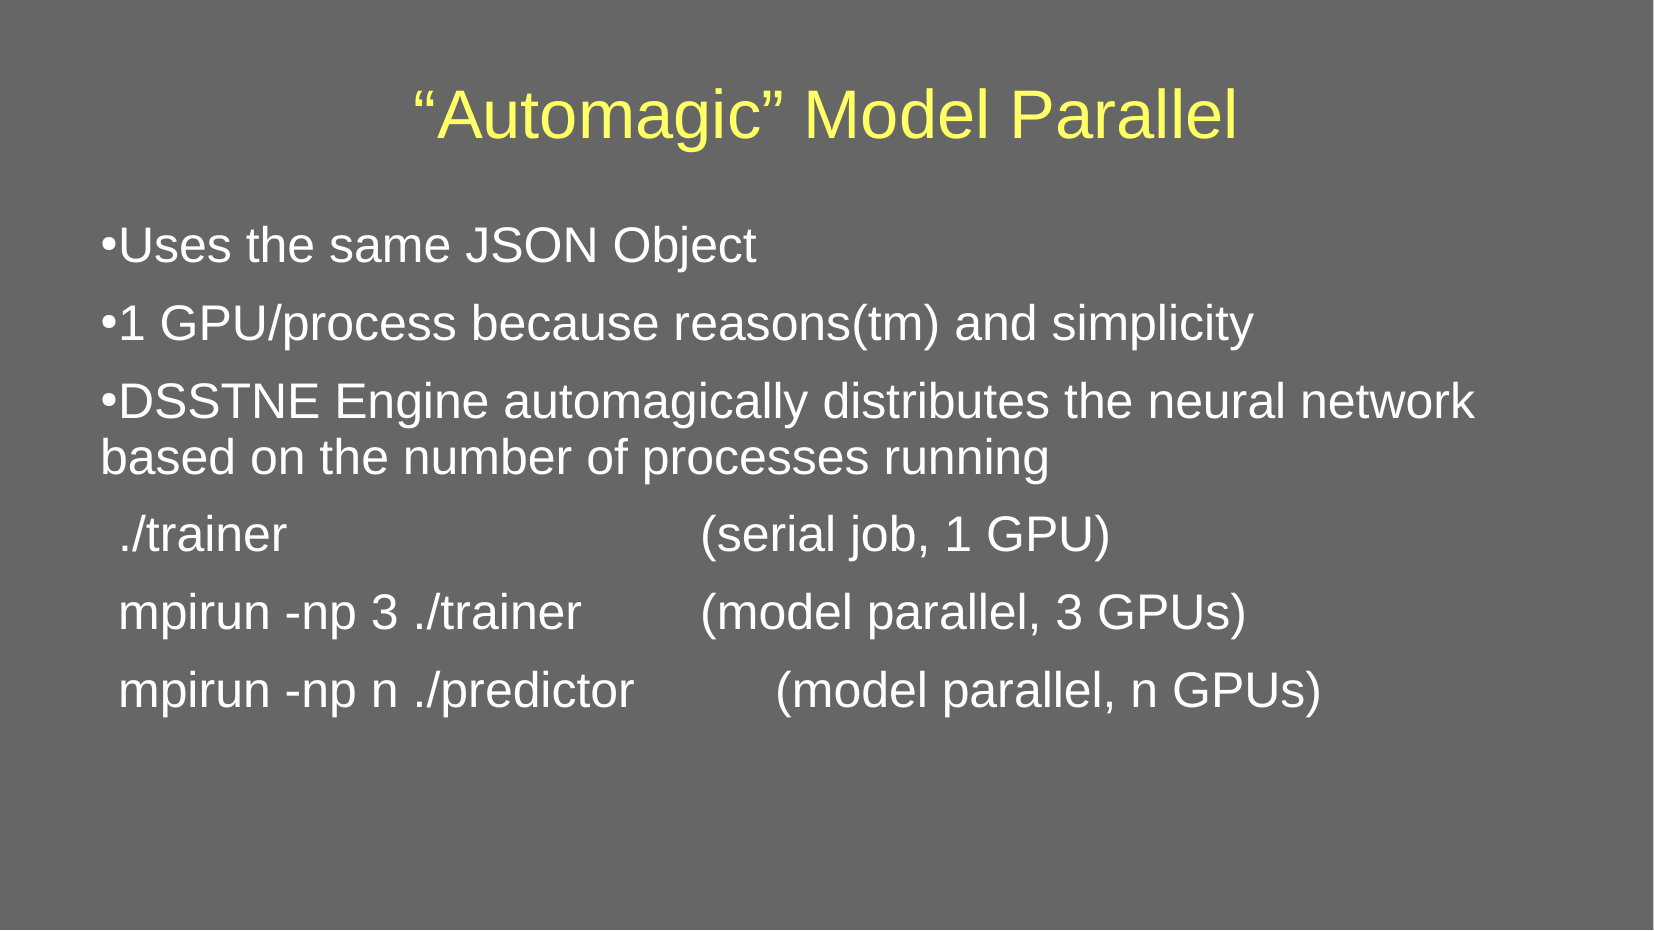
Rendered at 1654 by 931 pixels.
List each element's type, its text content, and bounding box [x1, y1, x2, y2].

title “Automagic” Model Parallel [82, 36, 1571, 193]
list Uses the same JSON Object 1 GPU/process because reasons(tm) and simplicity DSSTNE Engine automagically distributes the neural network based on the number of processes running ./trainer (serial job, 1 GPU) mpirun -np 3 ./trainer (model parallel, 3 GPUs) mpirun -np n ./predictor (model parallel, n GPUs) [82, 217, 1571, 757]
